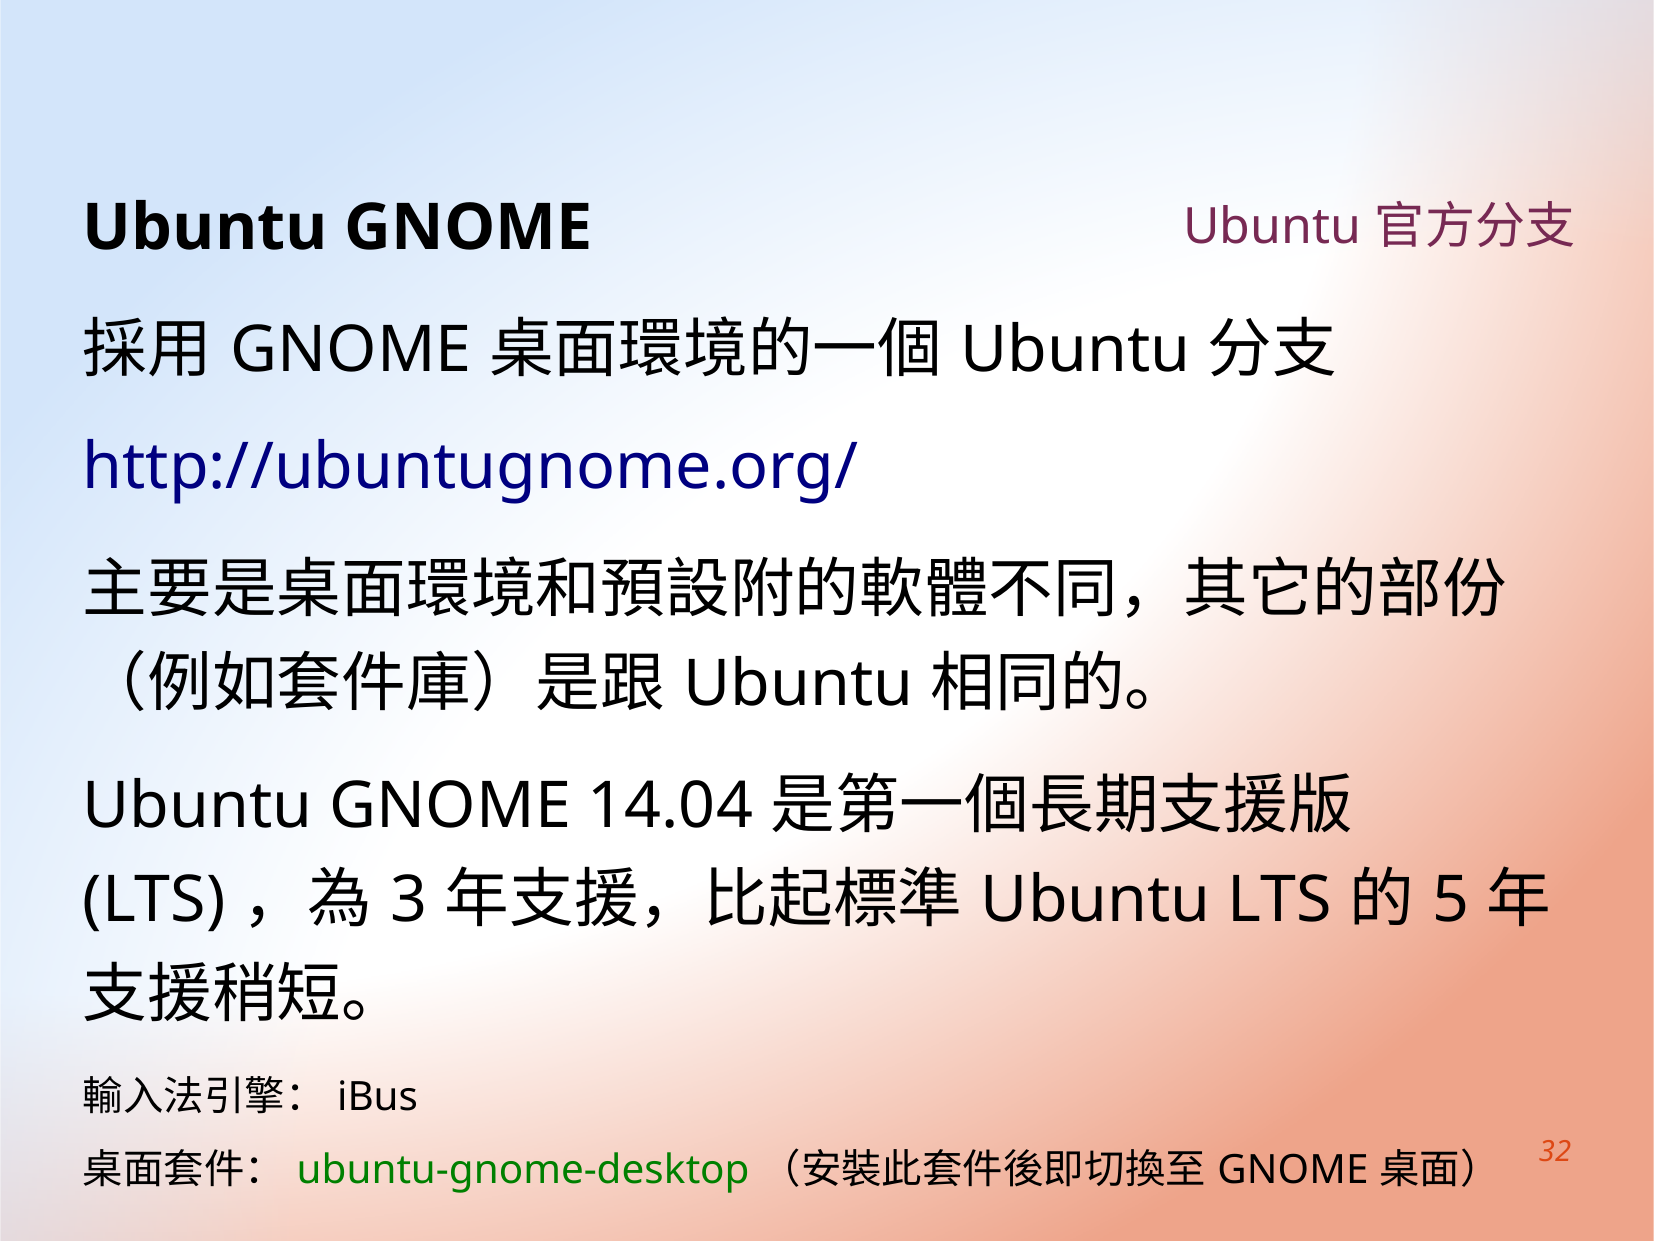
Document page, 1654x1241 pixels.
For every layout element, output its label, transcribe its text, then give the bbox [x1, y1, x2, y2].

picture [0, 0, 1654, 1241]
text_box Ubuntu官方分支 [1177, 180, 1571, 252]
list Ubuntu GNOME 採用GNOME桌面環境的一個Ubuntu分支 http://ubuntugnome.org/ 主要是桌面環境和預設附的軟體不同，其它的部份（例如套件庫）是跟Ubuntu相同的。 Ubuntu GNOME 14.04是第一個長期支援版(LTS)，為3年支援，比起標準Ubuntu LTS的5年支援稍短。 輸入法引擎：iBus 桌面套件：ubuntu-gnome-desktop（安裝此套件後即切換至GNOME桌面） [82, 180, 1571, 1201]
